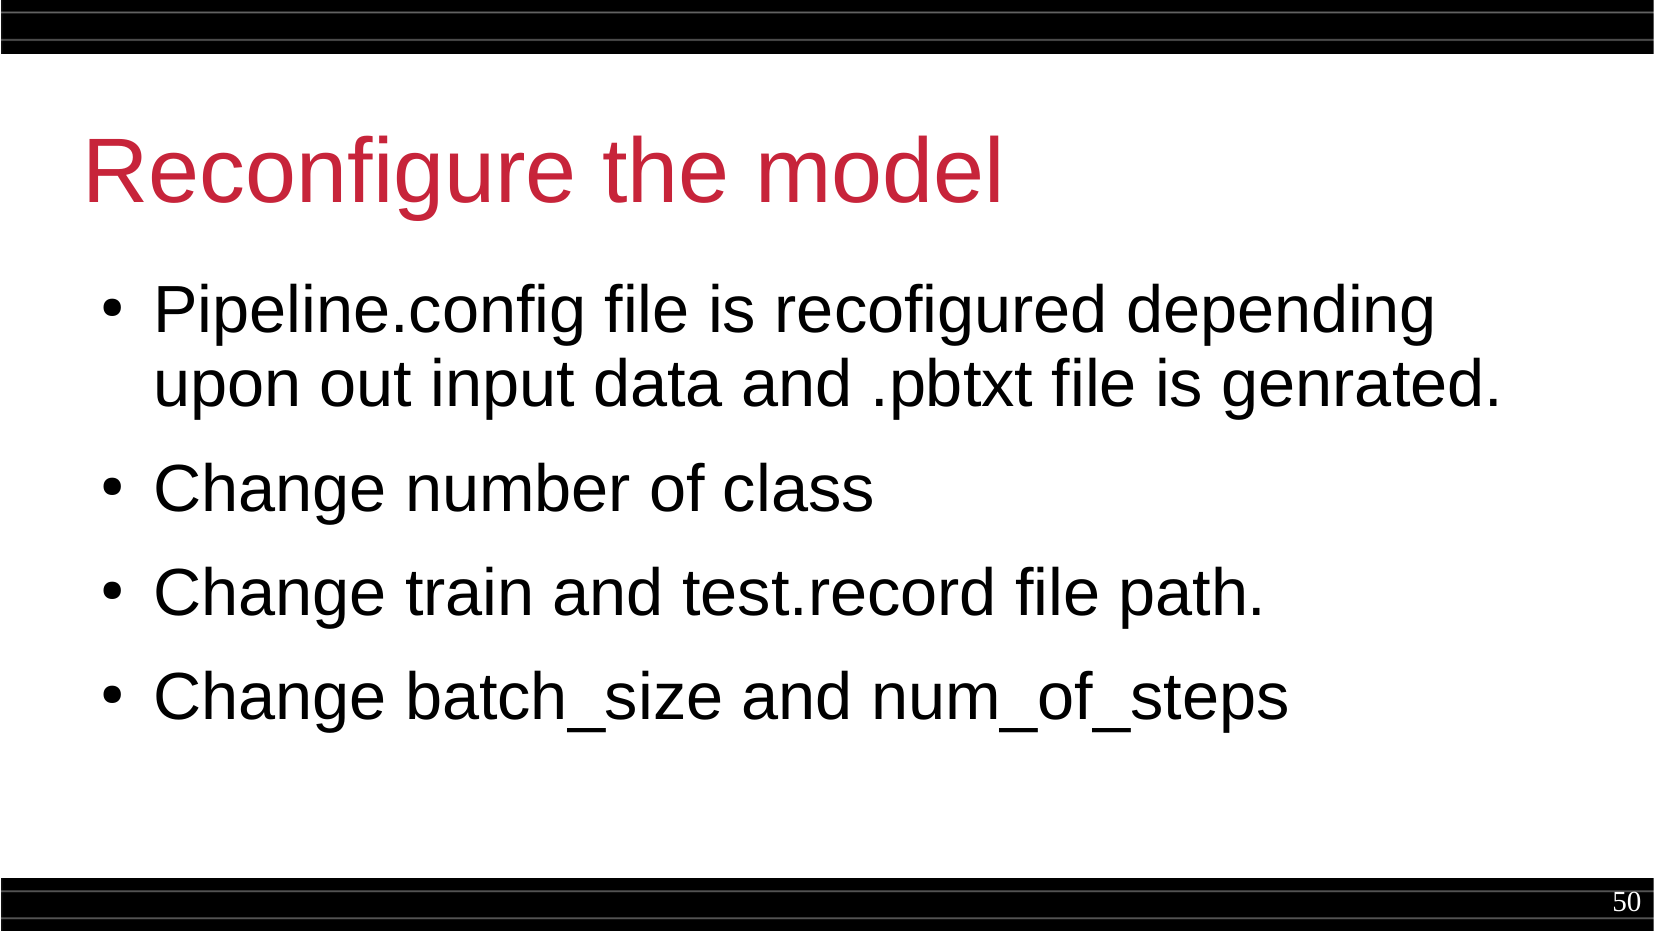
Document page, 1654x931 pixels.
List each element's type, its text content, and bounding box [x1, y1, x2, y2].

title Reconfigure the model [82, 92, 1571, 249]
picture [1, 0, 1654, 54]
picture [1, 878, 1654, 931]
list Pipeline.config file is recofigured depending upon out input data and .pbtxt file is genrated. Change number of class Change train and test.record file path. Change batch_size and num_of_steps [82, 271, 1571, 758]
